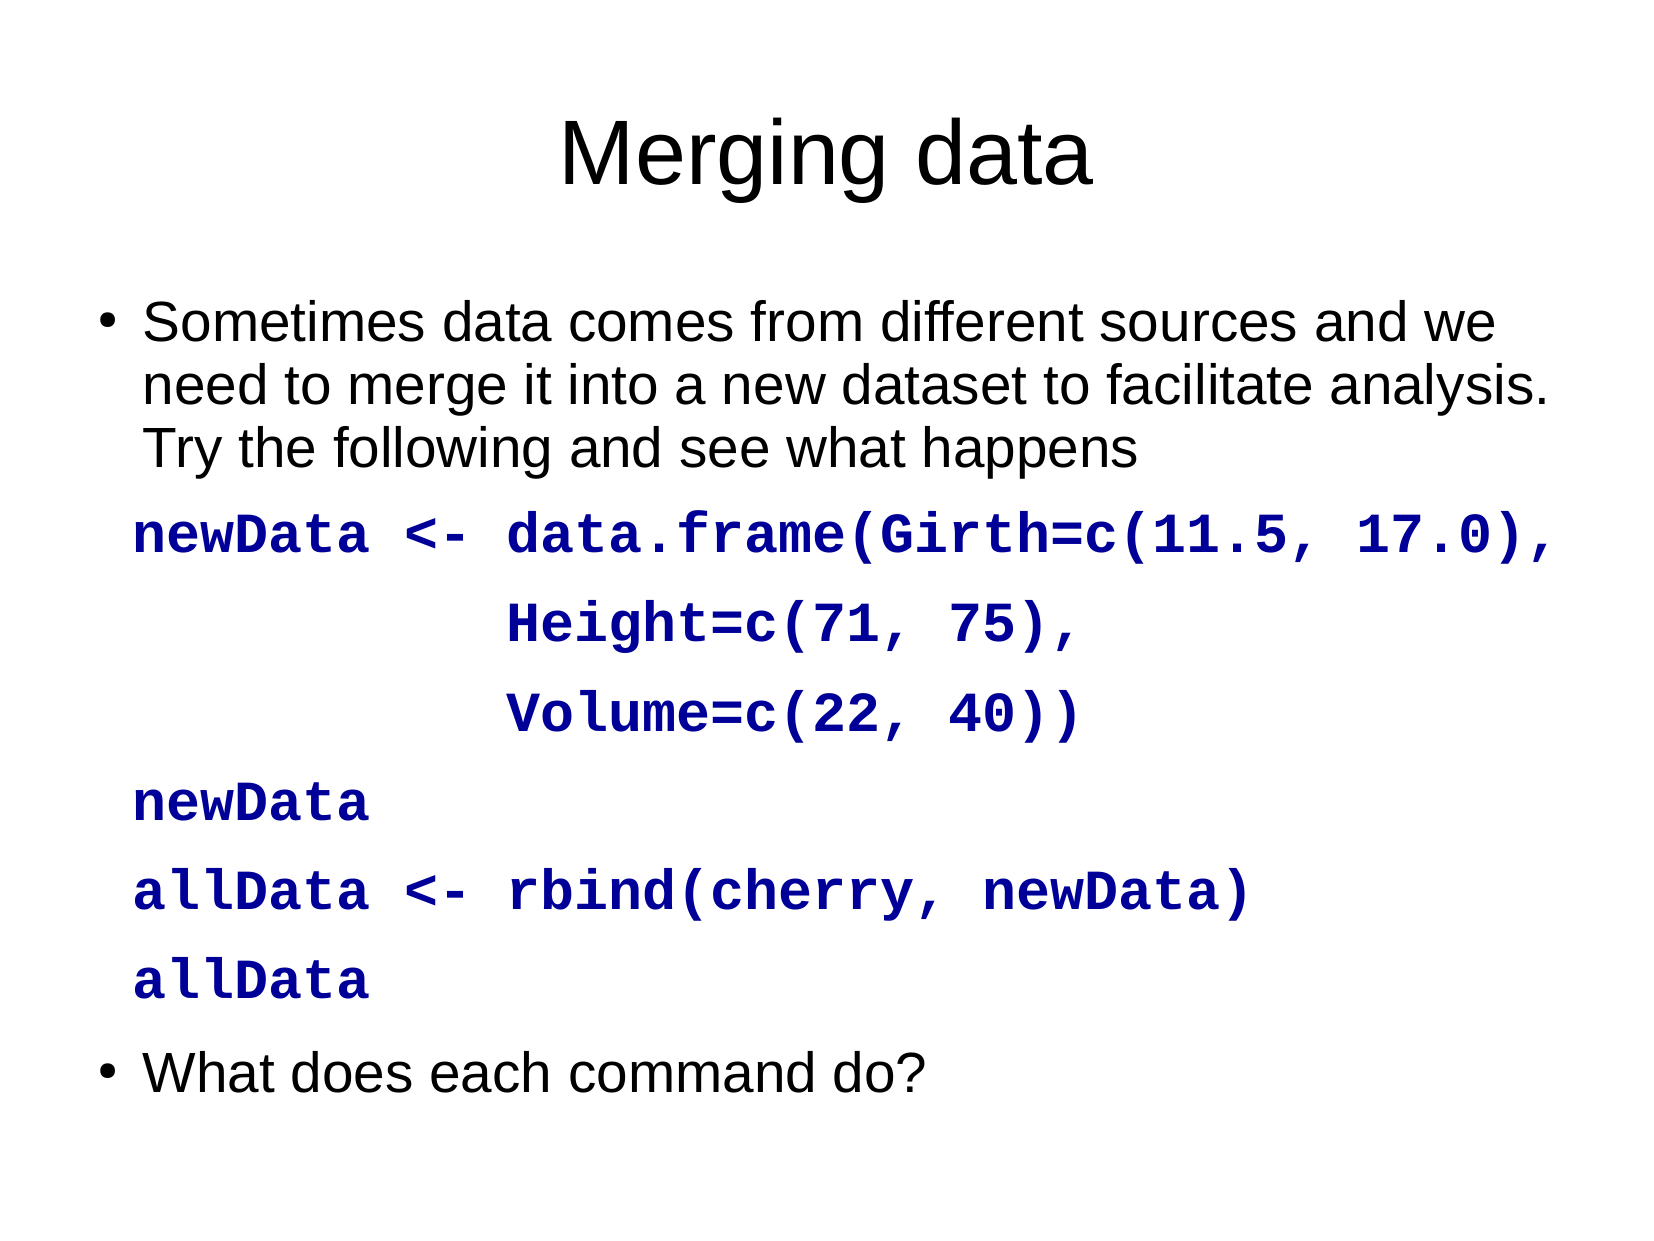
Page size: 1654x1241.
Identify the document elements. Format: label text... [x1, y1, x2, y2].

list Sometimes data comes from different sources and we need to merge it into a new dataset to facilitate analysis. Try the following and see what happens newData <- data.frame(Girth=c(11.5, 17.0), Height=c(71, 75), Volume=c(22, 40)) newData allData <- rbind(cherry, newData) allData What does each command do? [82, 290, 1571, 1111]
title Merging data [82, 49, 1571, 257]
